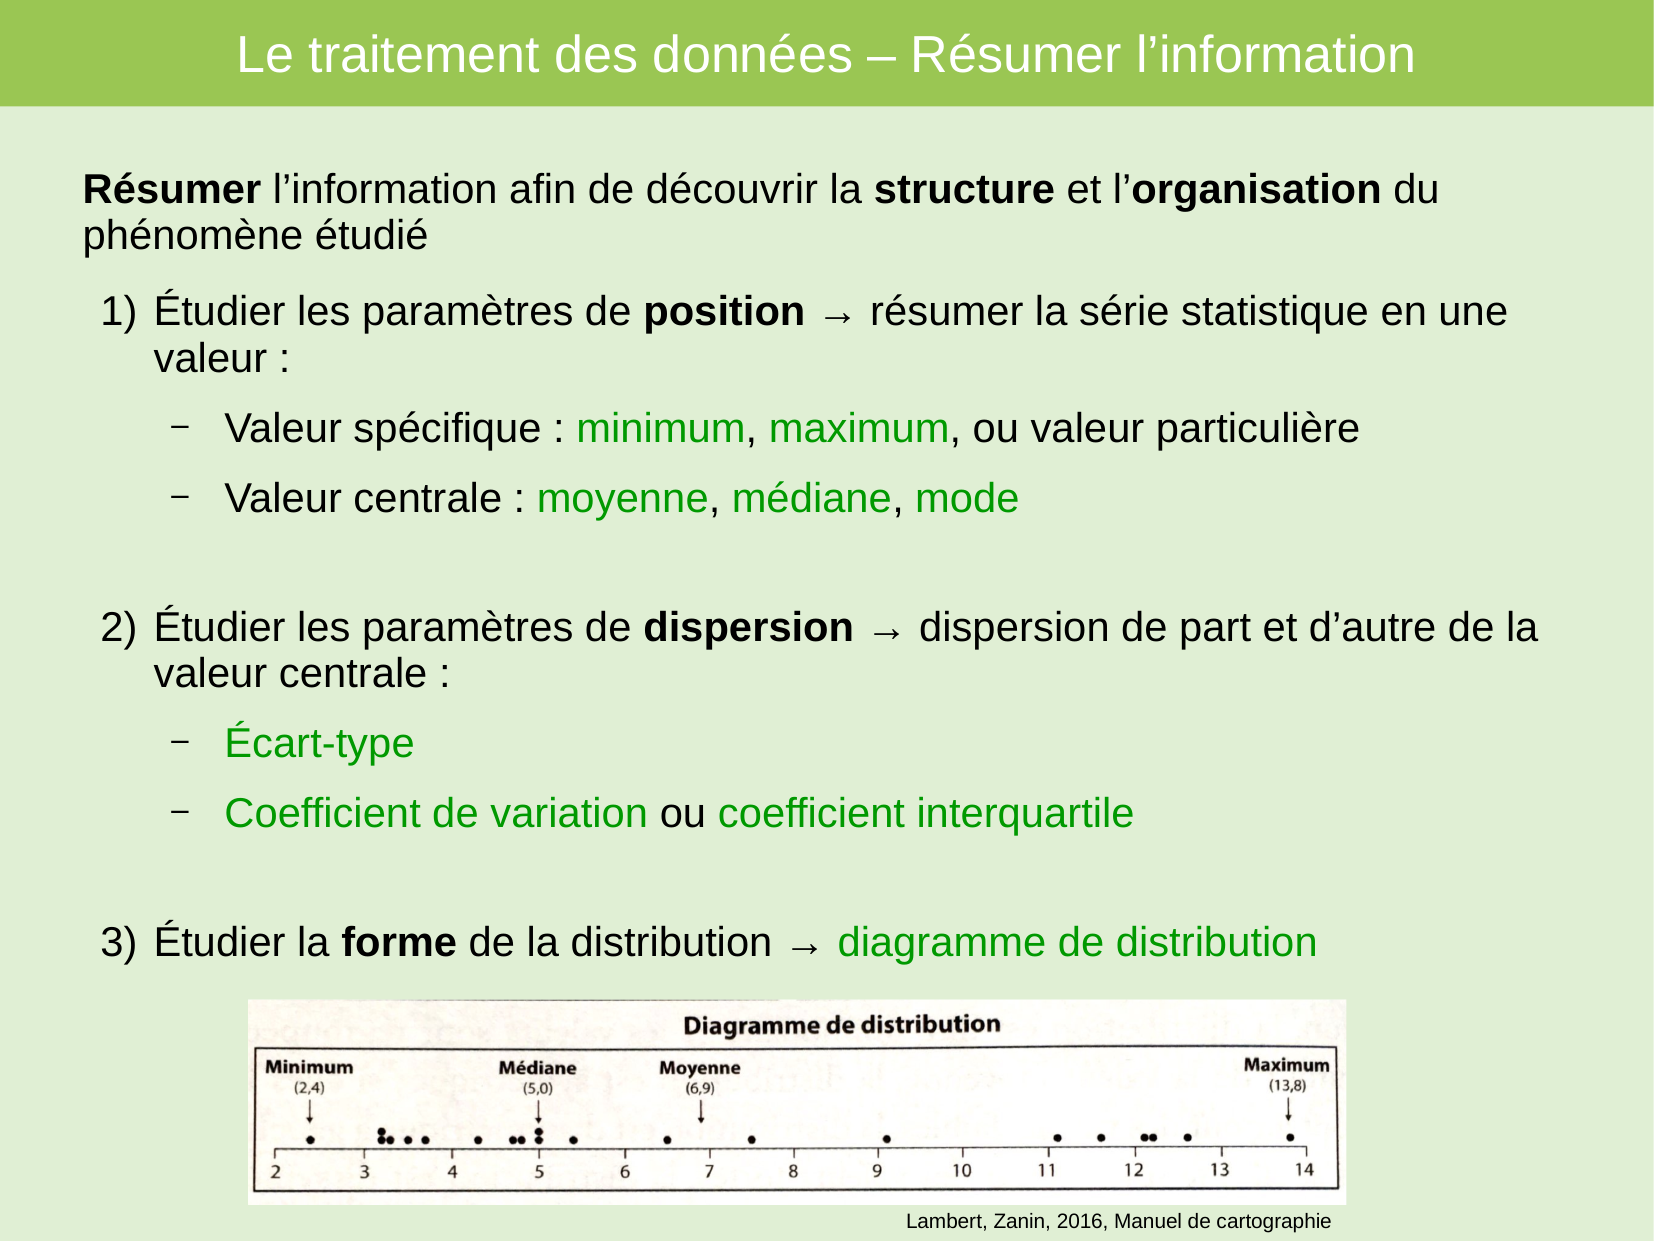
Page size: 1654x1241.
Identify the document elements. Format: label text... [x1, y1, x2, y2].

picture [248, 999, 1347, 1205]
title Le traitement des données – Résumer l’information [82, 19, 1571, 89]
text_box Lambert, Zanin, 2016, Manuel de cartographie [720, 1202, 1347, 1241]
list Résumer l’information afin de découvrir la structure et l’organisation du phénomène étudié Étudier les paramètres de position → résumer la série statistique en une valeur : Valeur spécifique : minimum, maximum, ou valeur particulière Valeur centrale : moyenne, médiane, mode Étudier les paramètres de dispersion → dispersion de part et d’autre de la valeur centrale : Écart-type Coefficient de variation ou coefficient interquartile Étudier la forme de la distribution → diagramme de distribution [82, 165, 1571, 1193]
